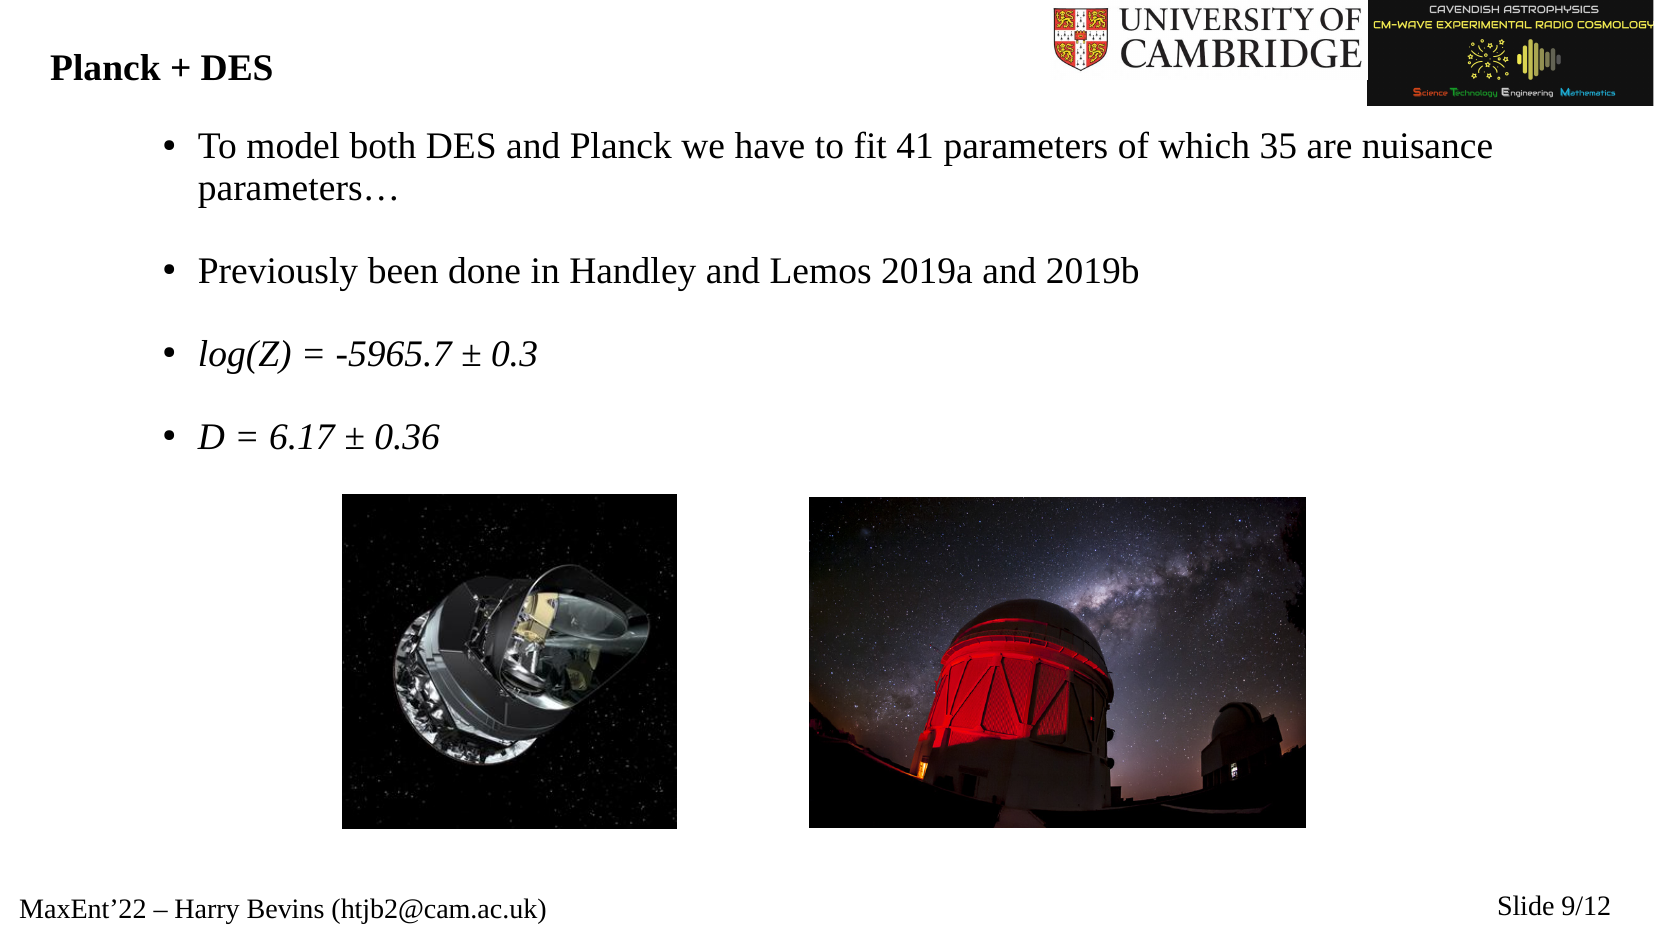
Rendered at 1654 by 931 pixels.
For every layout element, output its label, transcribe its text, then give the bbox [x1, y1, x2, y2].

text_box To model both DES and Planck we have to fit 41 parameters of which 35 are nuisance parameters… Previously been done in Handley and Lemos 2019a and 2019b log(Z) = -5965.7 ± 0.3 D = 6.17 ± 0.36 [147, 118, 1530, 549]
text_box MaxEnt’22 – Harry Bevins (htjb2@cam.ac.uk) [4, 883, 1169, 931]
picture [342, 494, 677, 830]
picture [1050, 0, 1654, 107]
text_box Slide 9/12 [1482, 880, 1636, 931]
picture [809, 497, 1306, 828]
text_box Planck + DES [35, 35, 898, 92]
